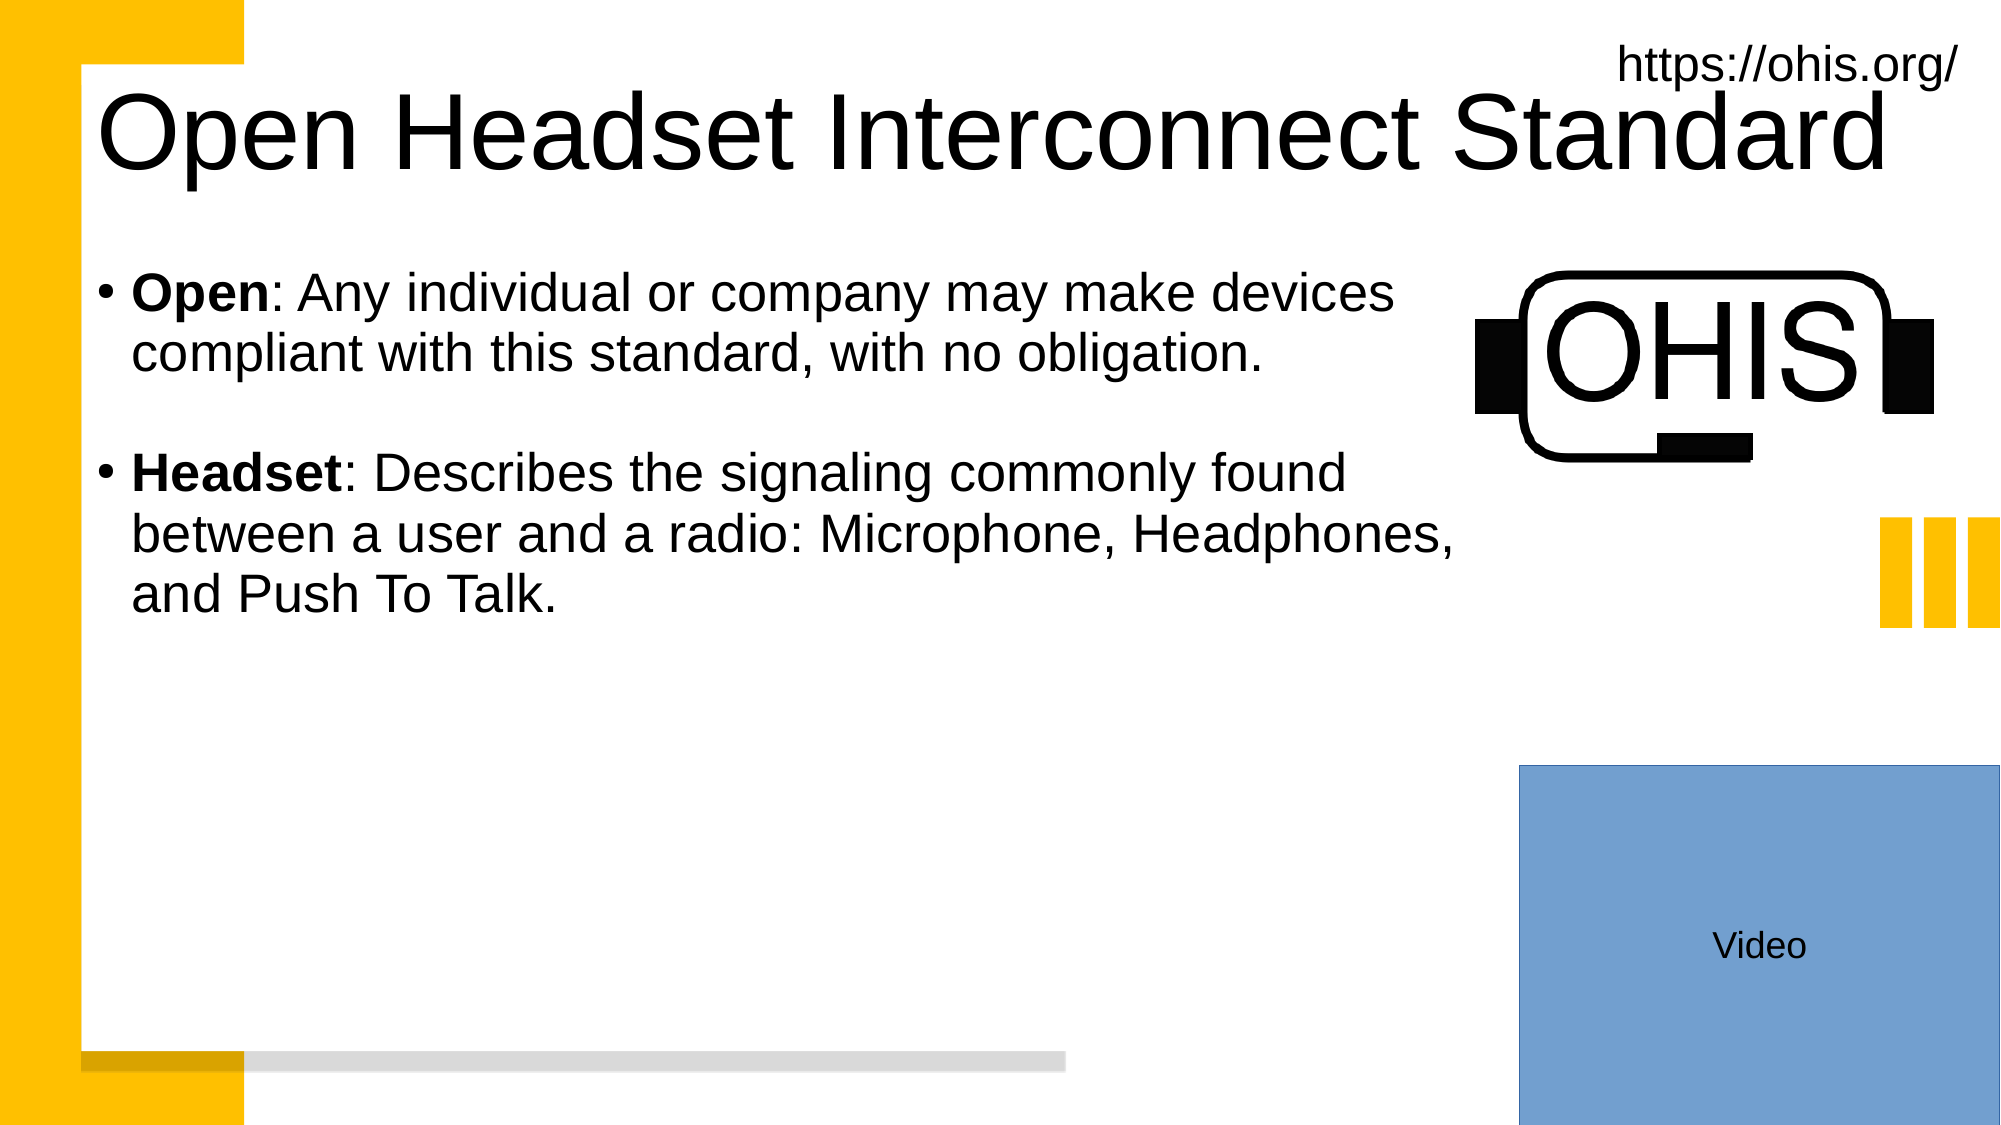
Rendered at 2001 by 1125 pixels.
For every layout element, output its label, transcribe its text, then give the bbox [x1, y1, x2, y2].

text_box Open Headset Interconnect Standard [81, 64, 1921, 201]
text_box Open: Any individual or company may make devices compliant with this standard, with no obligation. Headset: Describes the signaling commonly found between a user and a radio: Microphone, Headphones, and Push To Talk. [81, 254, 1516, 1036]
picture [1475, 268, 1934, 464]
text_box [0, 0, 2000, 1125]
text_box https://ohis.org/ [1590, 29, 1974, 105]
text_box Video [1519, 765, 2000, 1125]
